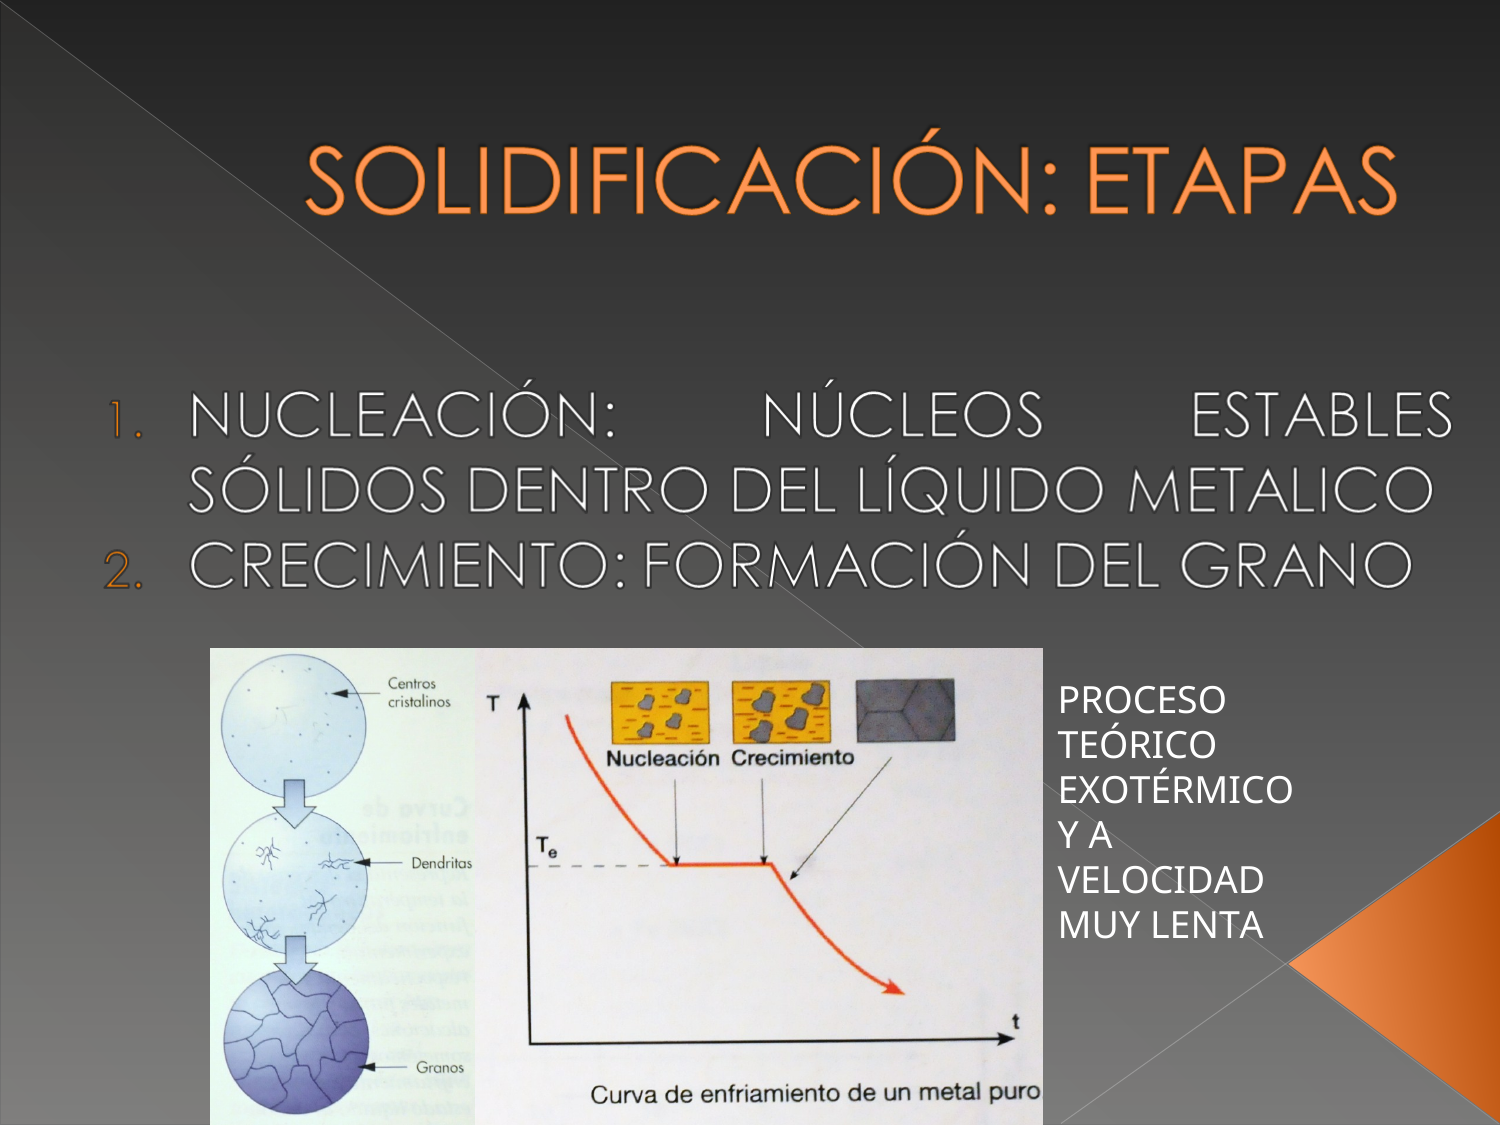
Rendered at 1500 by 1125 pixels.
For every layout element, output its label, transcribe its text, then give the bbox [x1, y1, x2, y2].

text_box PROCESO TEÓRICO EXOTÉRMICO Y A VELOCIDAD MUY LENTA [1042, 667, 1336, 954]
picture [72, 355, 1496, 1125]
picture [92, 0, 1489, 242]
